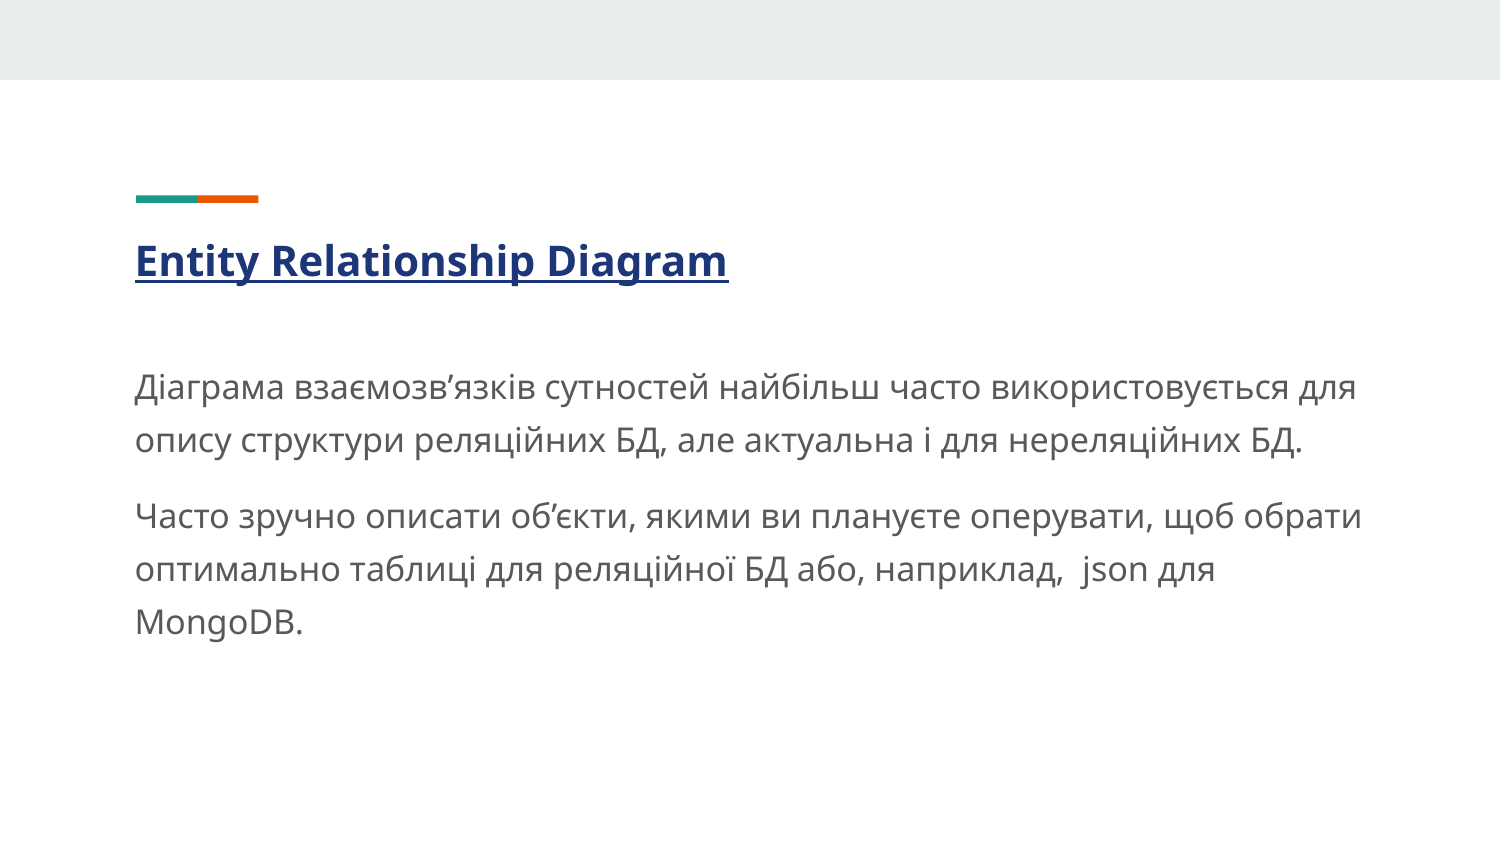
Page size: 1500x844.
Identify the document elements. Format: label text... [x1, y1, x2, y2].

title Entity Relationship Diagram [119, 216, 1381, 305]
list Діаграма взаємозв’язків сутностей найбільш часто використовується для опису структури реляційних БД, але актуальна і для нереляційних БД. Часто зручно описати об’єкти, якими ви плануєте оперувати, щоб обрати оптимально таблиці для реляційної БД або, наприклад, json для MongoDB. [119, 341, 1381, 712]
